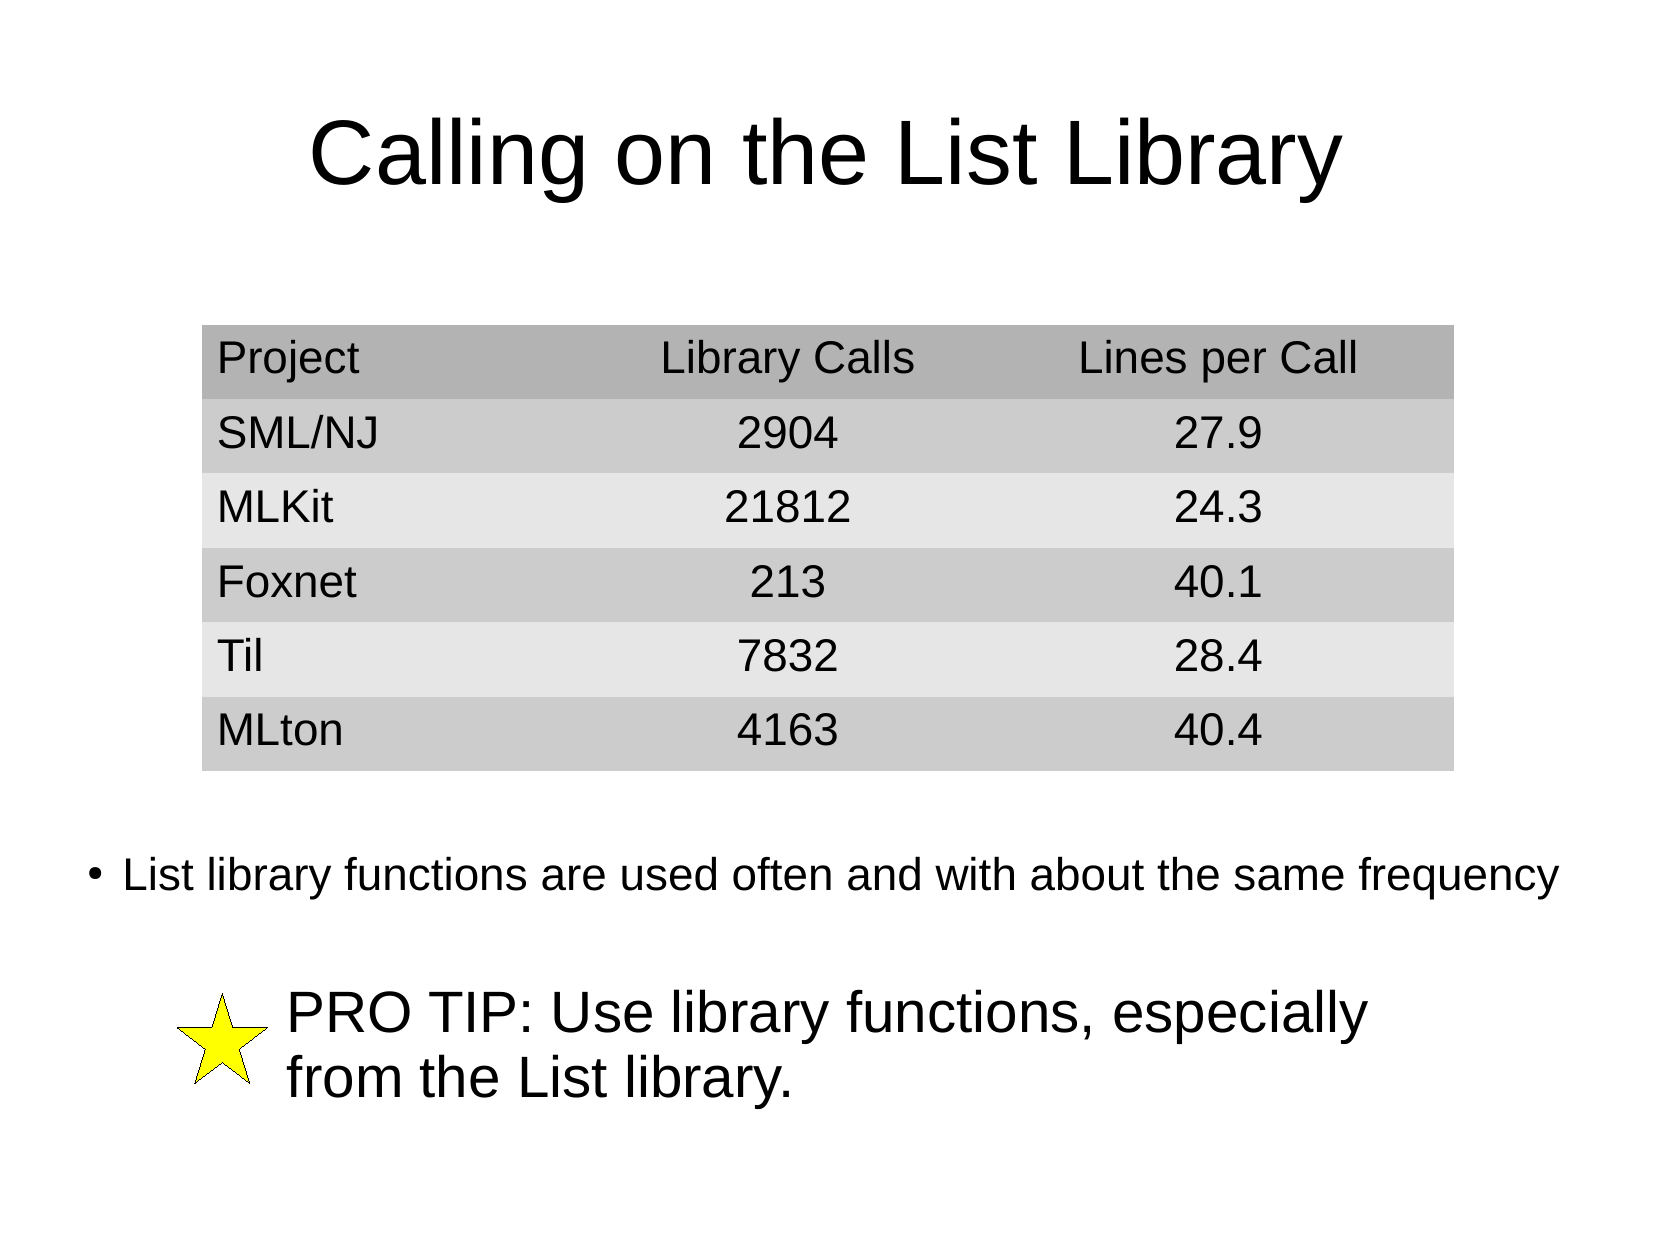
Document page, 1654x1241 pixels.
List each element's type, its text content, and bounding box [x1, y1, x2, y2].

table_cell 24.3 [983, 473, 1454, 548]
text_box PRO TIP: Use library functions, especially from the List library. [272, 972, 1435, 1126]
table_cell 21812 [593, 473, 983, 548]
text_box [177, 993, 268, 1084]
table_cell SML/NJ [202, 399, 593, 473]
table_cell Til [202, 622, 593, 697]
table_cell 28.4 [983, 622, 1454, 697]
title Calling on the List Library [82, 49, 1571, 257]
table_cell 7832 [593, 622, 983, 697]
text_box List library functions are used often and with about the same frequency [72, 841, 1588, 908]
table_header Library Calls [593, 325, 983, 399]
table_header Lines per Call [983, 325, 1454, 399]
table_cell 4163 [593, 697, 983, 771]
table_cell MLton [202, 697, 593, 771]
table_header Project [202, 325, 593, 399]
table_cell 2904 [593, 399, 983, 473]
table_cell 27.9 [983, 399, 1454, 473]
table_cell 40.4 [983, 697, 1454, 771]
table_cell MLKit [202, 473, 593, 548]
table_cell Foxnet [202, 548, 593, 622]
table_cell 40.1 [983, 548, 1454, 622]
table_cell 213 [593, 548, 983, 622]
